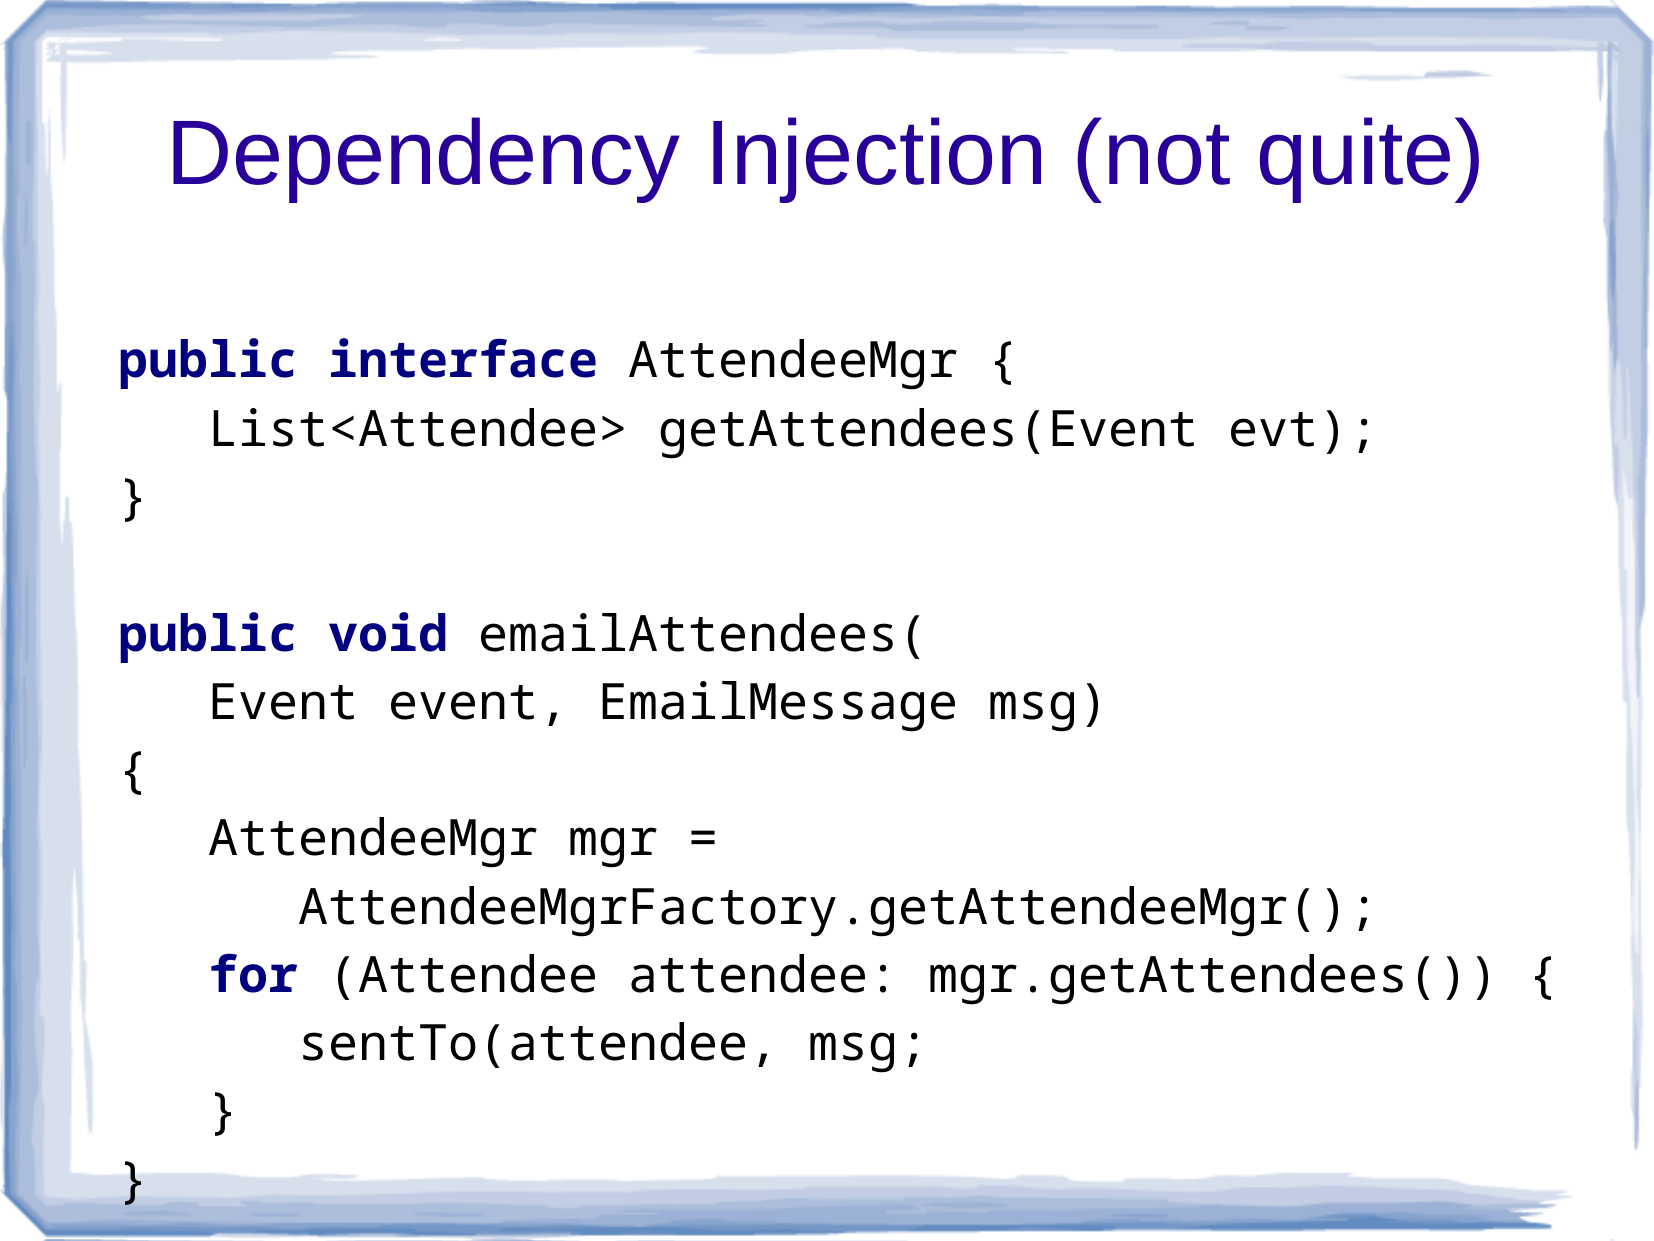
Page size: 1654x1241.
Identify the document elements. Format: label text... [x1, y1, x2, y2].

picture [0, 0, 1654, 1241]
subtitle public interface AttendeeMgr { List<Attendee> getAttendees(Event evt); } public void emailAttendees( Event event, EmailMessage msg) { AttendeeMgr mgr = AttendeeMgrFactory.getAttendeeMgr(); for (Attendee attendee: mgr.getAttendees()) { sentTo(attendee, msg; } } [118, 332, 1571, 1136]
title Dependency Injection (not quite) [82, 56, 1571, 250]
